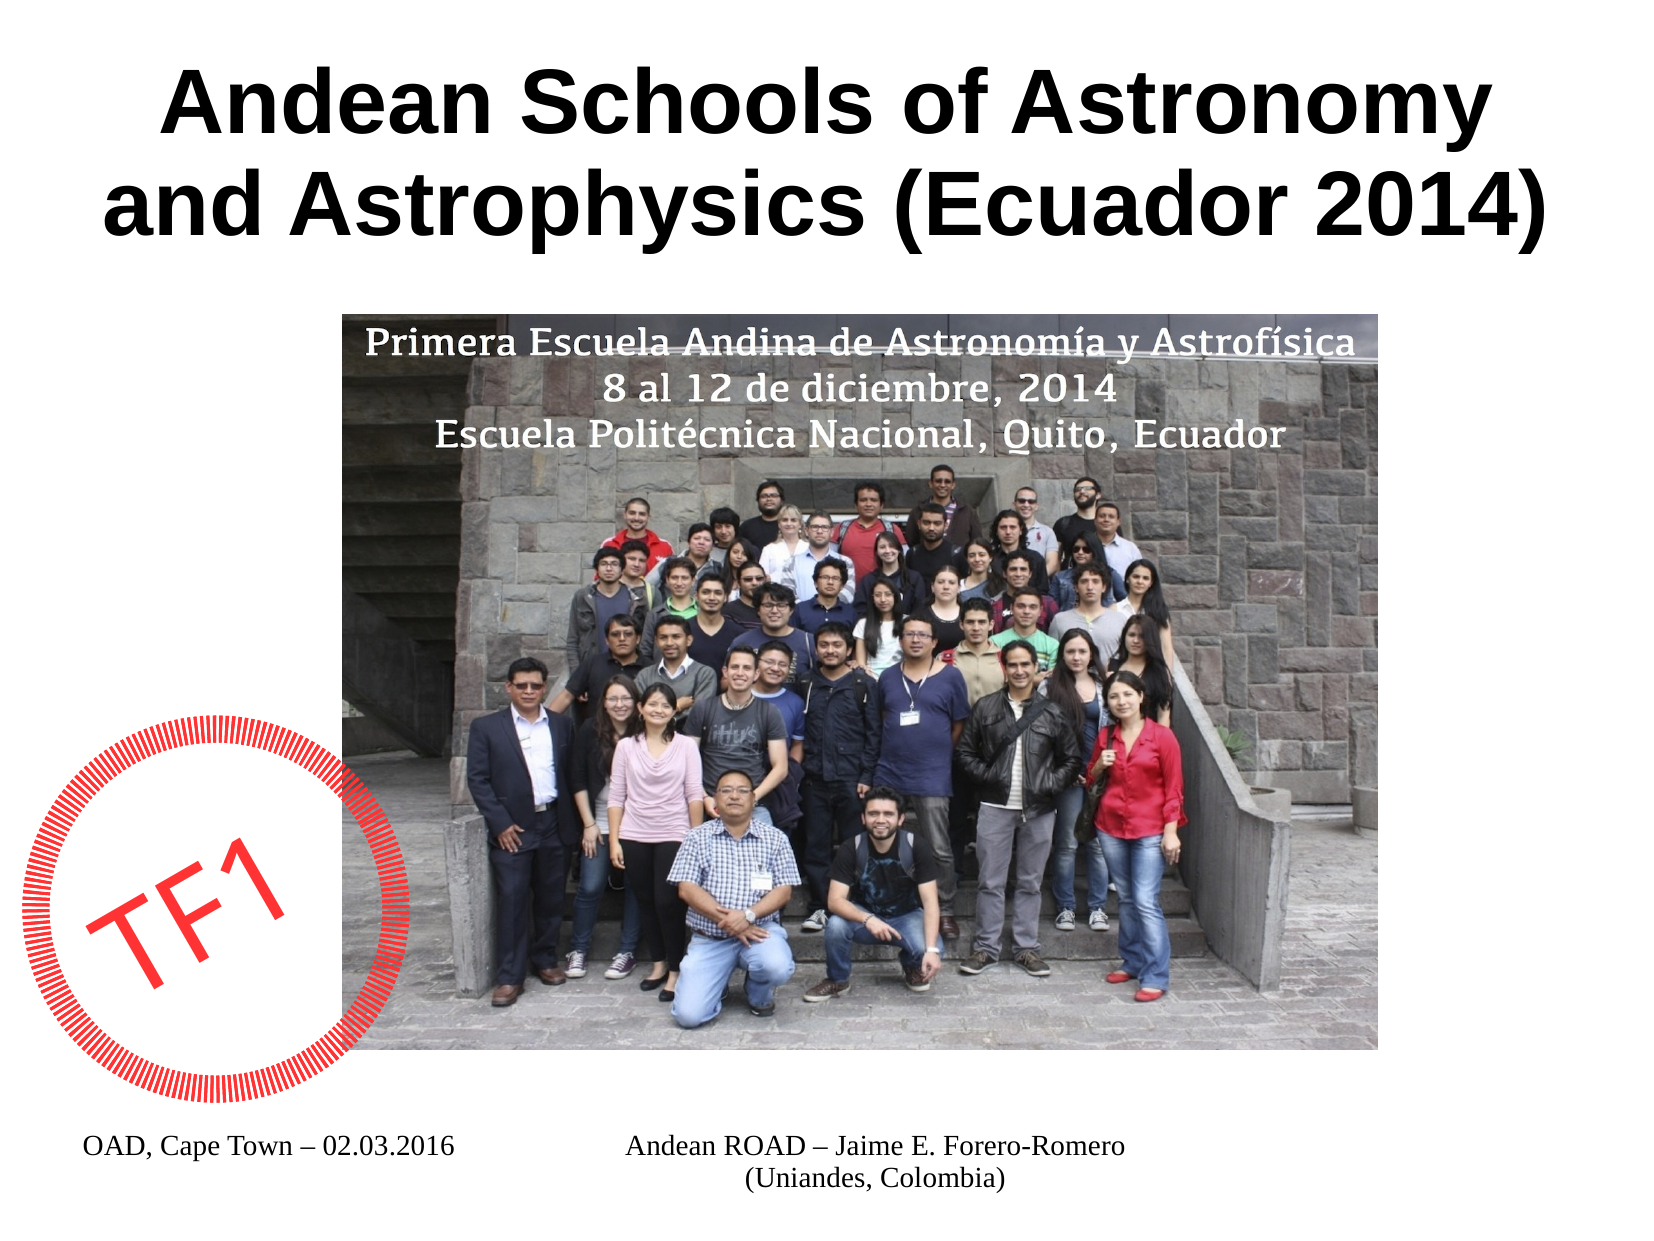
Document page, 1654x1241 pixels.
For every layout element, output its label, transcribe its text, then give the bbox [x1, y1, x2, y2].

picture [342, 314, 1378, 1051]
title Andean Schools of Astronomy and Astrophysics (Ecuador 2014) [82, 49, 1571, 257]
text_box TF1 [46, 746, 391, 1056]
